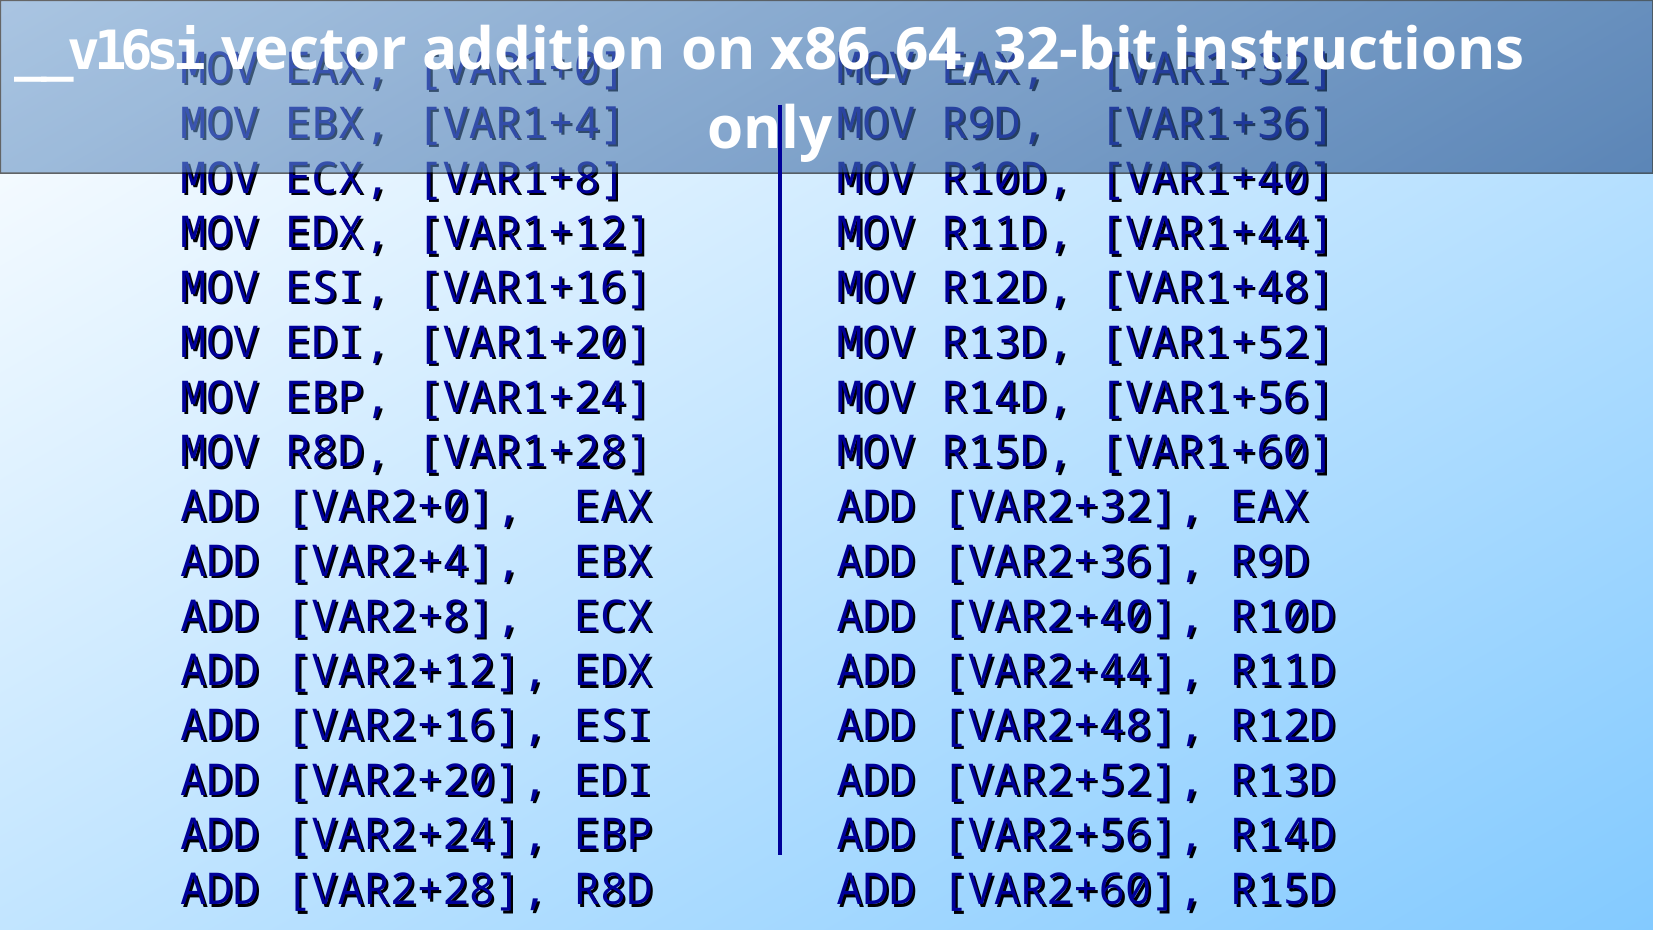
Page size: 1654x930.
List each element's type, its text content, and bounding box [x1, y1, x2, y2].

text_box __v16si vector addition on x86_64, 32-bit instructions only [0, 0, 1653, 85]
subtitle MOV EAX, [VAR1+0] MOV EAX, [VAR1+32] MOV EBX, [VAR1+4] MOV R9D, [VAR1+36] MOV ECX, [VAR1+8] MOV R10D, [VAR1+40] MOV EDX, [VAR1+12] MOV R11D, [VAR1+44] MOV ESI, [VAR1+16] MOV R12D, [VAR1+48] MOV EDI, [VAR1+20] MOV R13D, [VAR1+52] MOV EBP, [VAR1+24] MOV R14D, [VAR1+56] MOV R8D, [VAR1+28] MOV R15D, [VAR1+60] ADD [VAR2+0], EAX ADD [VAR2+32], EAX ADD [VAR2+4], EBX ADD [VAR2+36], R9D ADD [VAR2+8], ECX ADD [VAR2+40], R10D ADD [VAR2+12], EDX ADD [VAR2+44], R11D ADD [VAR2+16], ESI ADD [VAR2+48], R12D ADD [VAR2+20], EDI ADD [VAR2+52], R13D ADD [VAR2+24], EBP ADD [VAR2+56], R14D ADD [VAR2+28], R8D ADD [VAR2+60], R15D [180, 174, 1441, 856]
